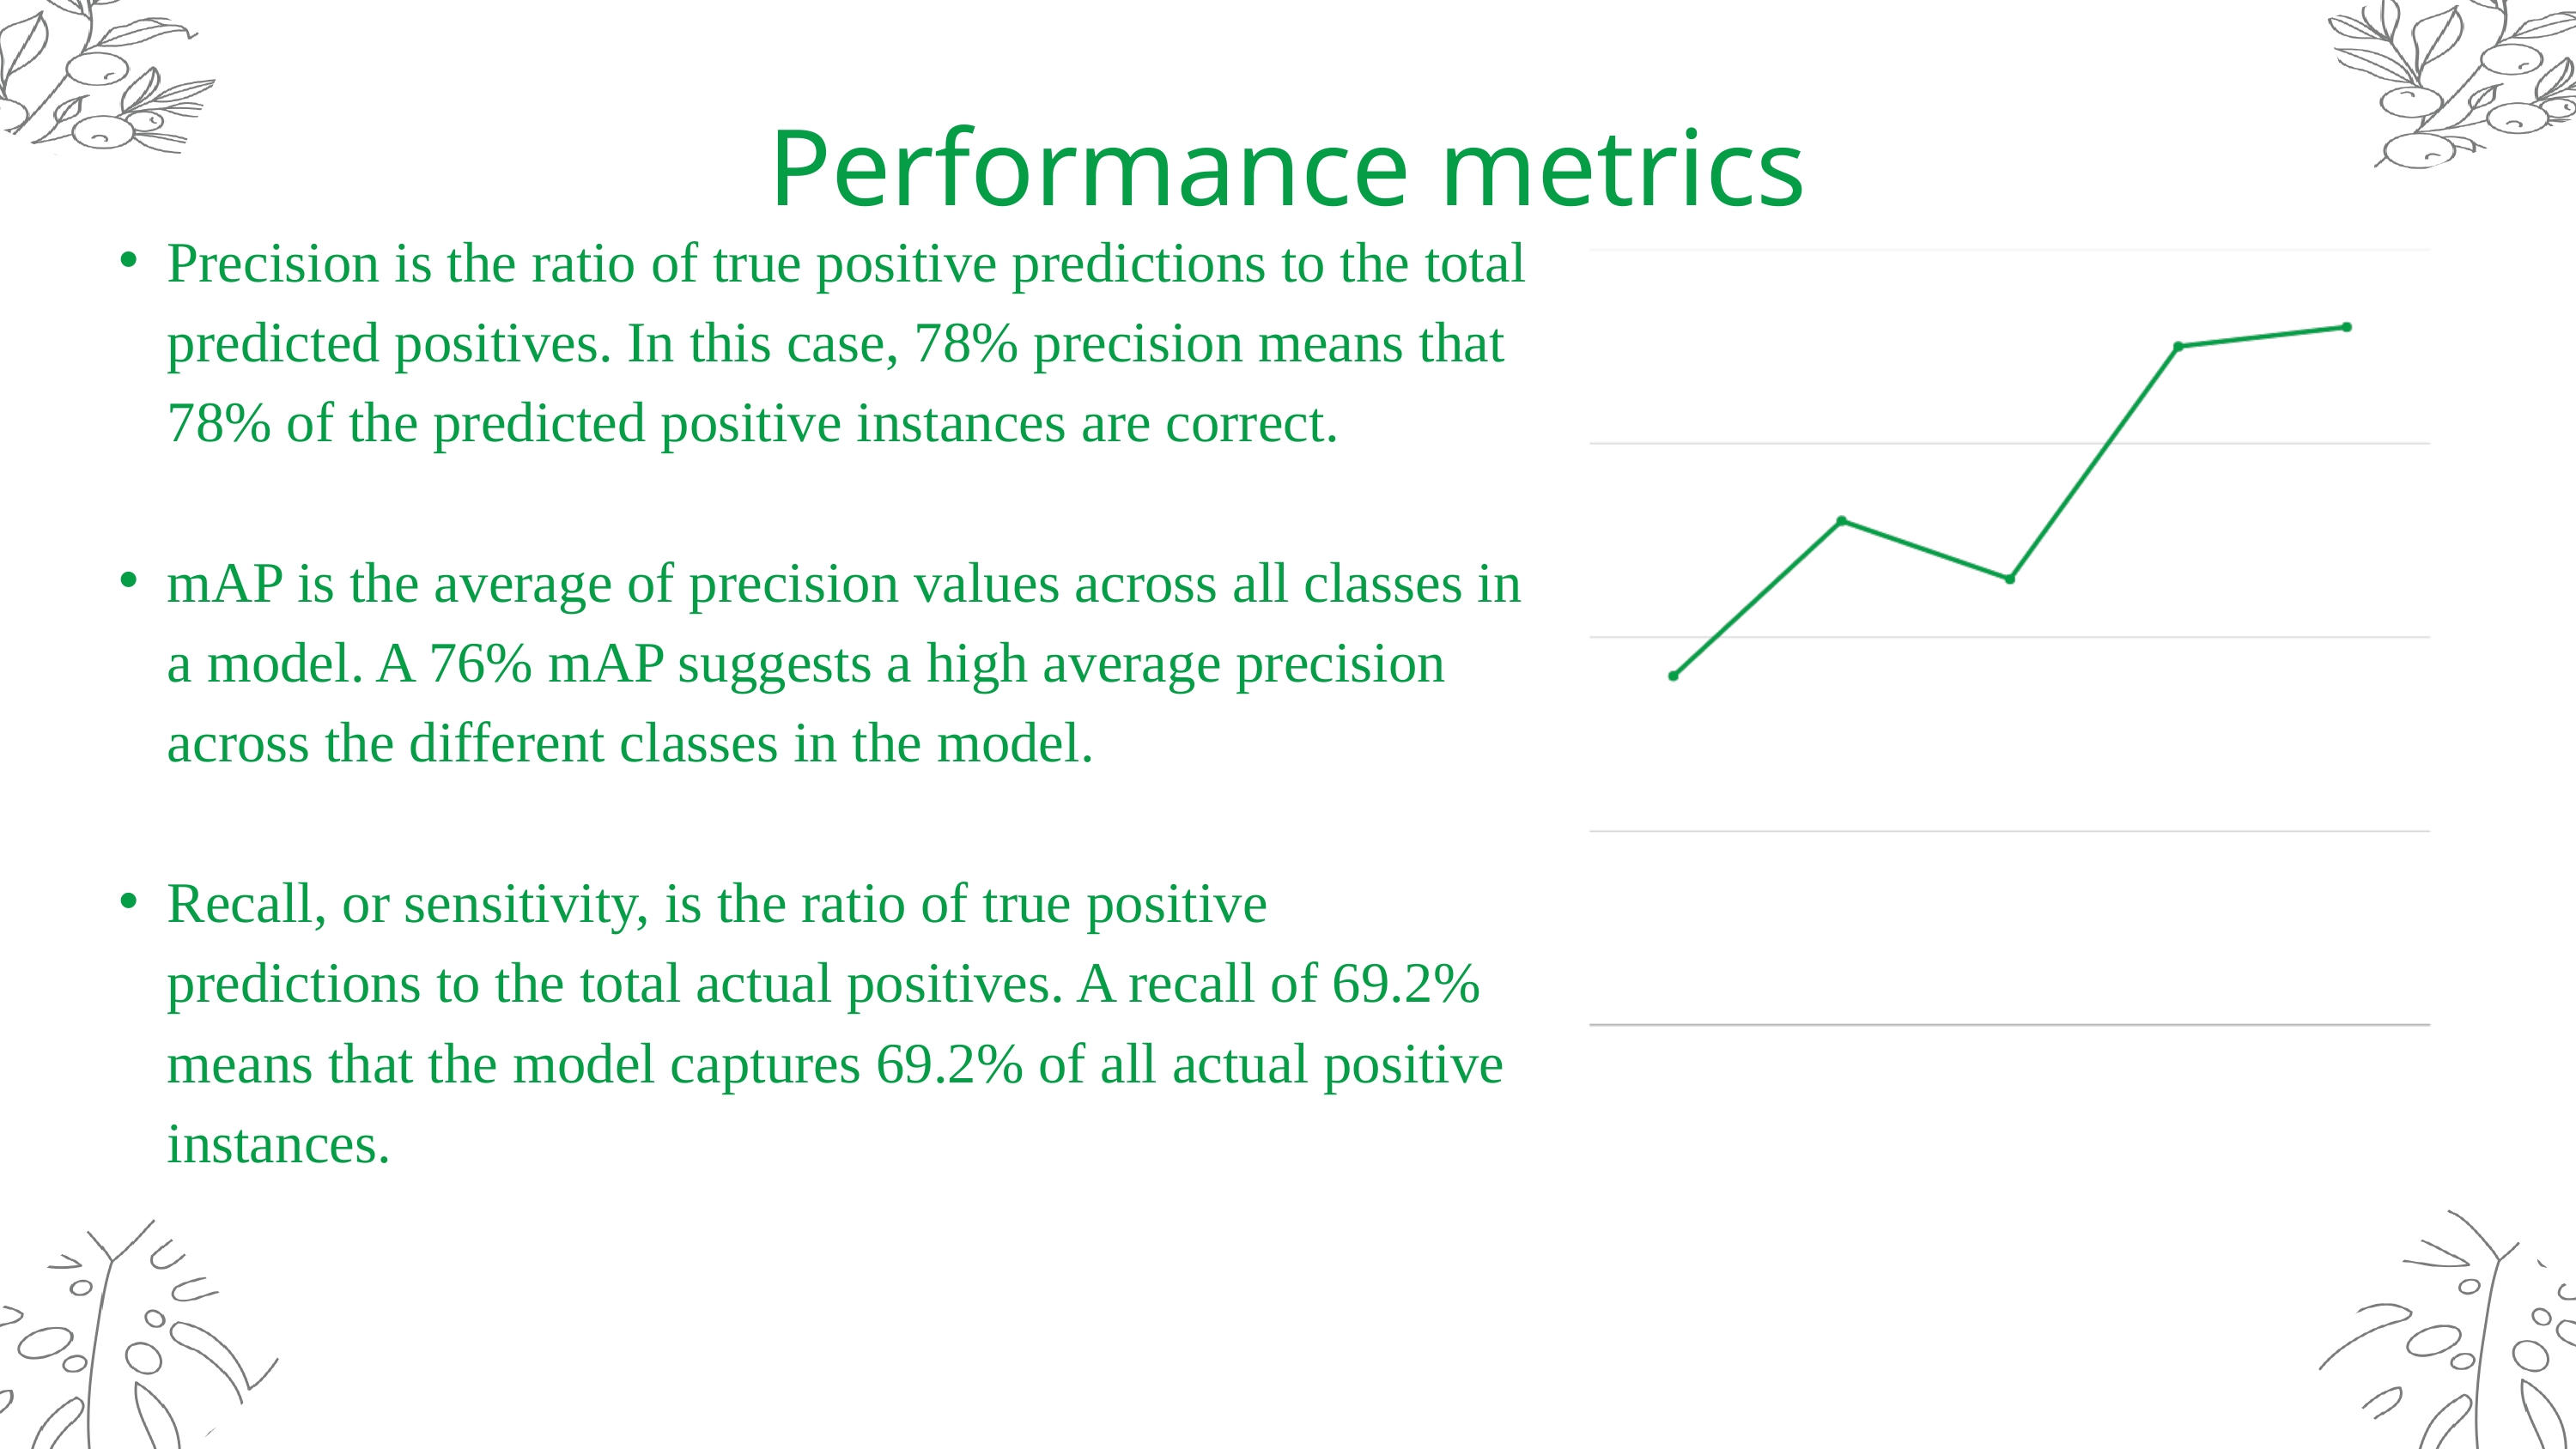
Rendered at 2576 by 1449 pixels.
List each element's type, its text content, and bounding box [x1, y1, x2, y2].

picture [1535, 166, 2516, 1110]
text_box [2312, 1193, 2576, 1449]
text_box [2324, 0, 2576, 185]
text_box Precision is the ratio of true positive predictions to the total predicted positives. In this case, 78% precision means that 78% of the predicted positive instances are correct. mAP is the average of precision values across all classes in a model. A 76% mAP suggests a high average precision across the different classes in the model. Recall, or sensitivity, is the ratio of true positive predictions to the total actual positives. A recall of 69.2% means that the model captures 69.2% of all actual positive instances. [70, 213, 1535, 1174]
text_box [0, 0, 231, 203]
text_box [0, 1193, 285, 1449]
text_box Performance metrics [716, 0, 1860, 227]
